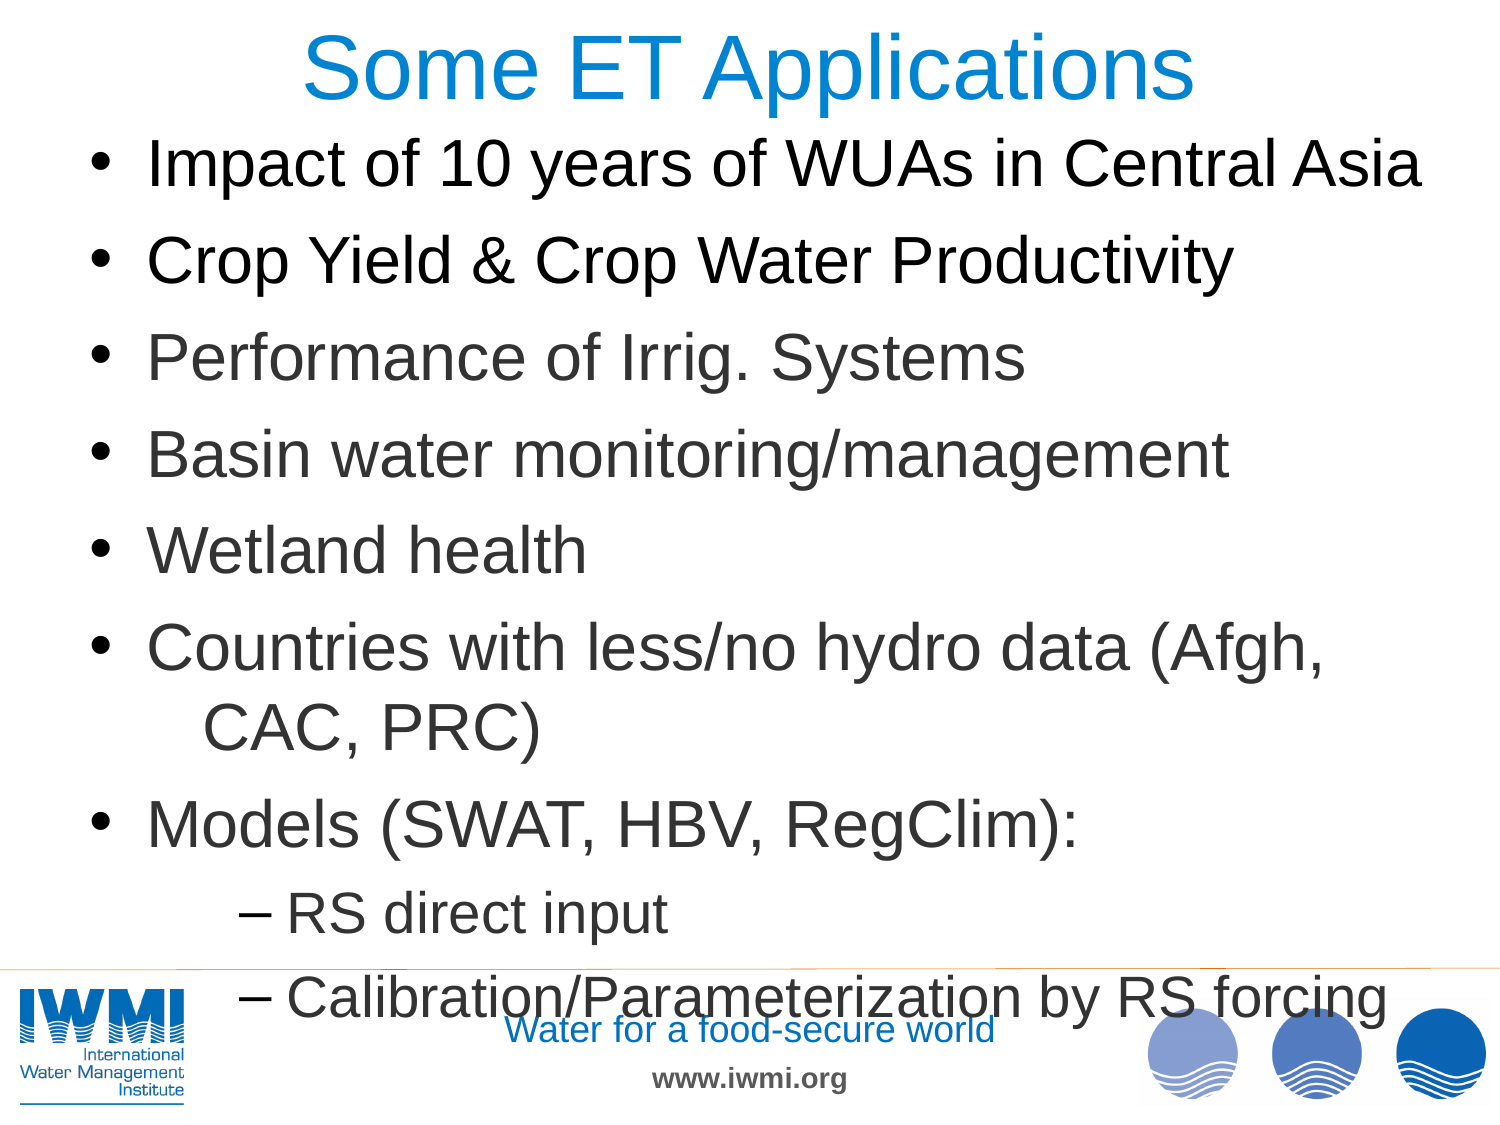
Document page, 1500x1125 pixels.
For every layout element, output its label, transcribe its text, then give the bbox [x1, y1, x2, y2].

picture [20, 989, 75, 1105]
title Some ET Applications [75, 0, 1426, 112]
list Impact of 10 years of WUAs in Central Asia Crop Yield & Crop Water Productivity Performance of Irrig. Systems Basin water monitoring/management Wetland health Countries with less/no hydro data (Afgh, CAC, PRC) Models (SWAT, HBV, RegClim): RS direct input Calibration/Parameterization by RS forcing [75, 112, 1441, 1125]
